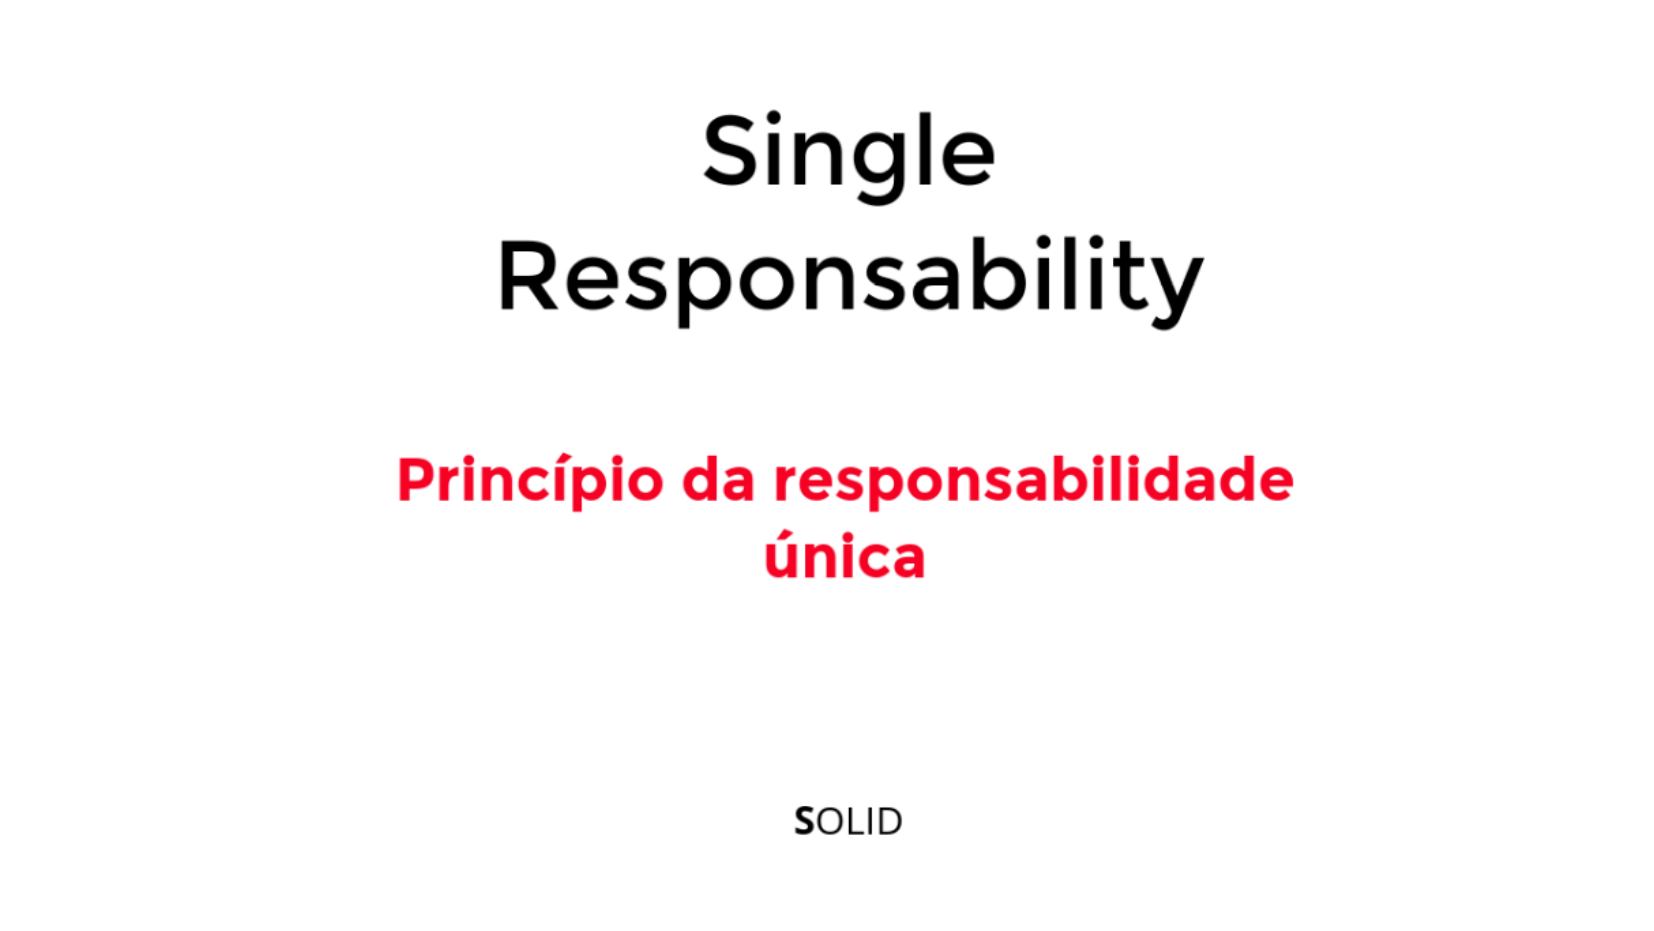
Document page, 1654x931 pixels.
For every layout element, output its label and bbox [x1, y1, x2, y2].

picture [282, 0, 1375, 930]
